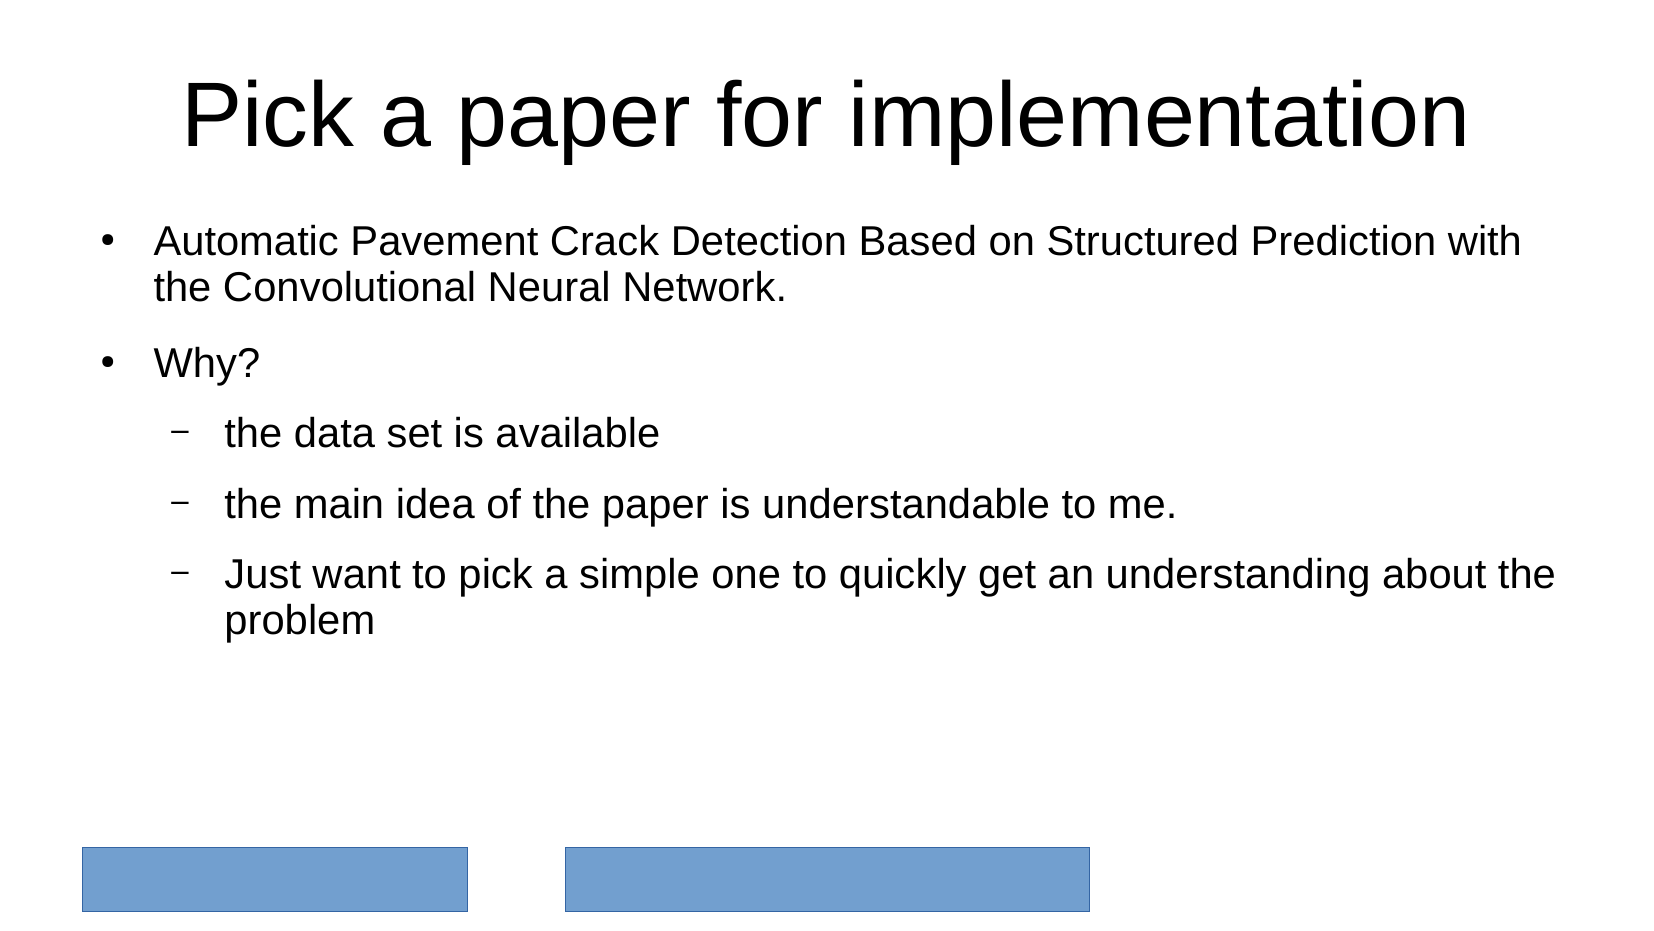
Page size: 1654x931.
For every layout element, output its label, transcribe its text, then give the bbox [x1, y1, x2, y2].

title Pick a paper for implementation [82, 37, 1571, 193]
list Automatic Pavement Crack Detection Based on Structured Prediction with the Convolutional Neural Network. Why? the data set is available the main idea of the paper is understandable to me. Just want to pick a simple one to quickly get an understanding about the problem [82, 217, 1571, 758]
